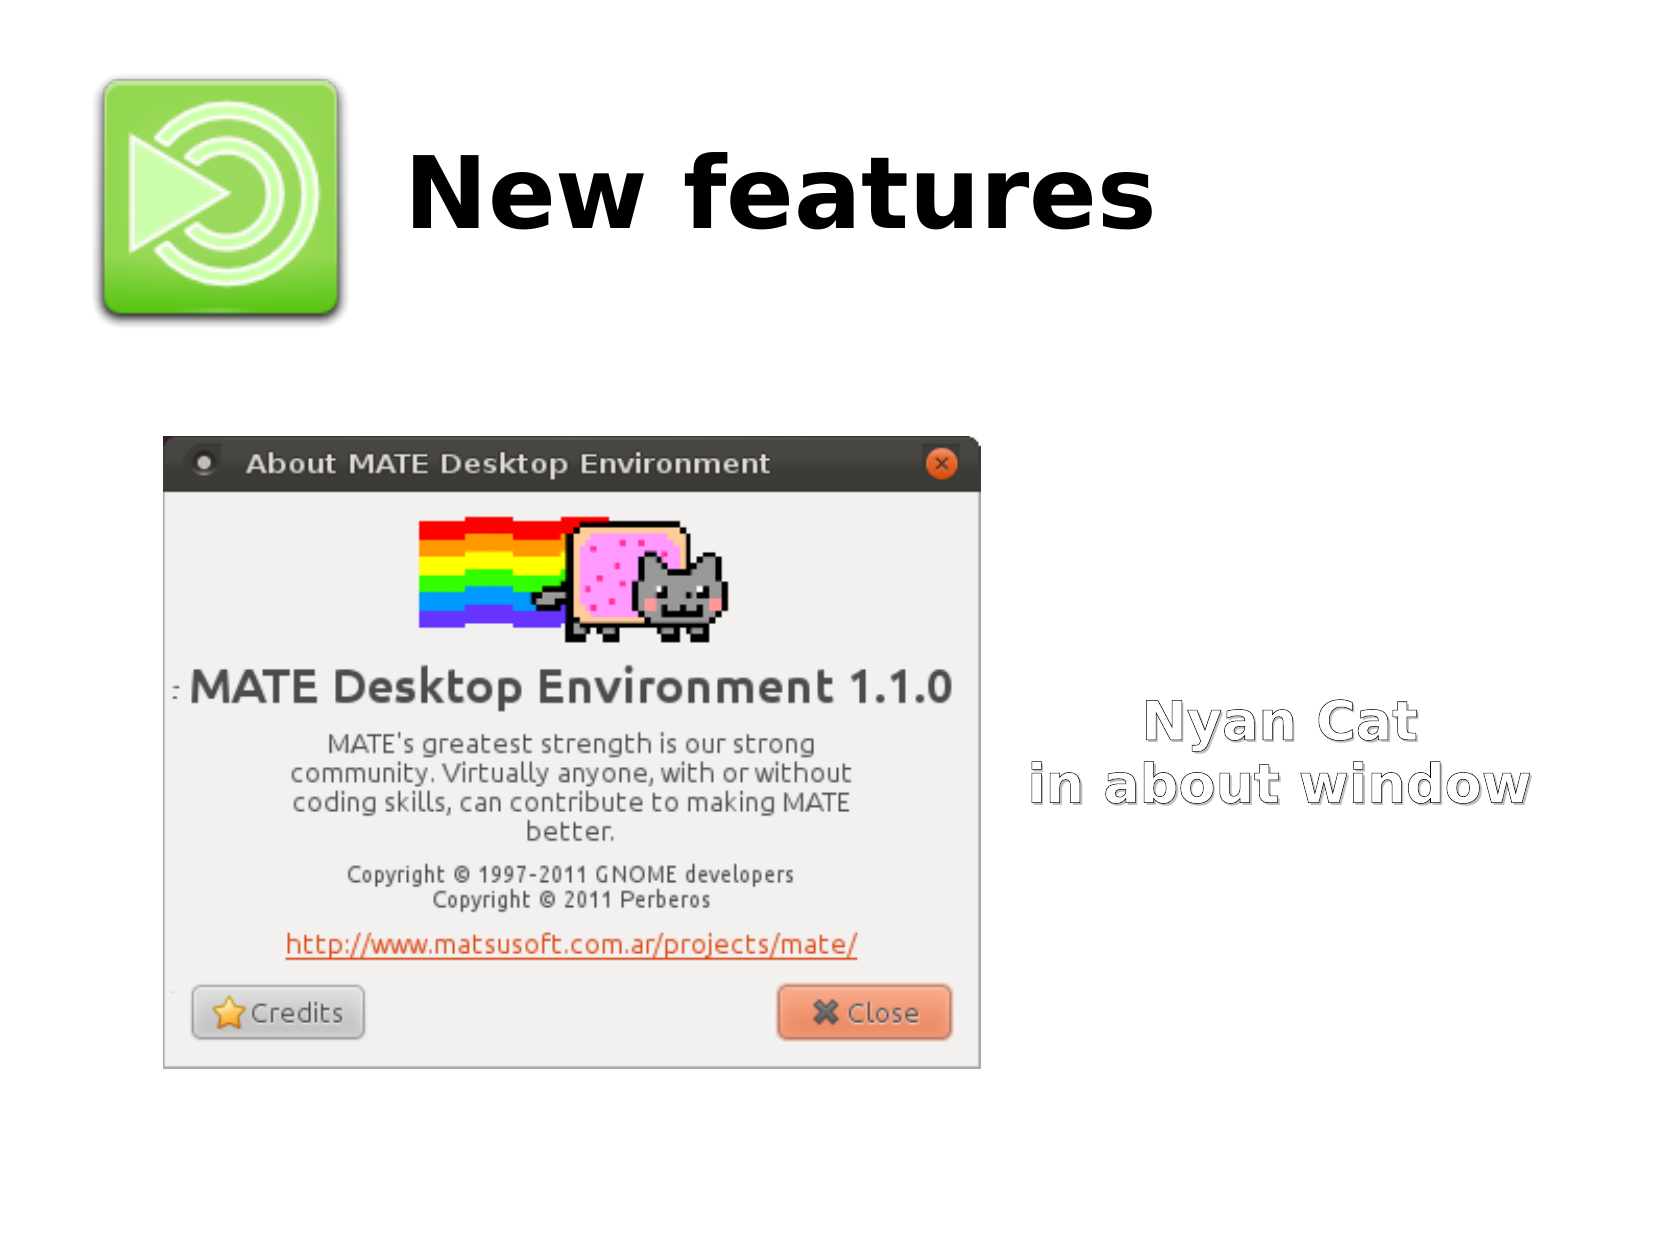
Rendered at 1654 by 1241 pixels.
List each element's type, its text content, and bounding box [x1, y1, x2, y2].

picture [88, 64, 355, 331]
text_box Nyan Cat in about window [1012, 682, 1548, 823]
picture [163, 436, 981, 1069]
text_box New features [389, 128, 1560, 260]
